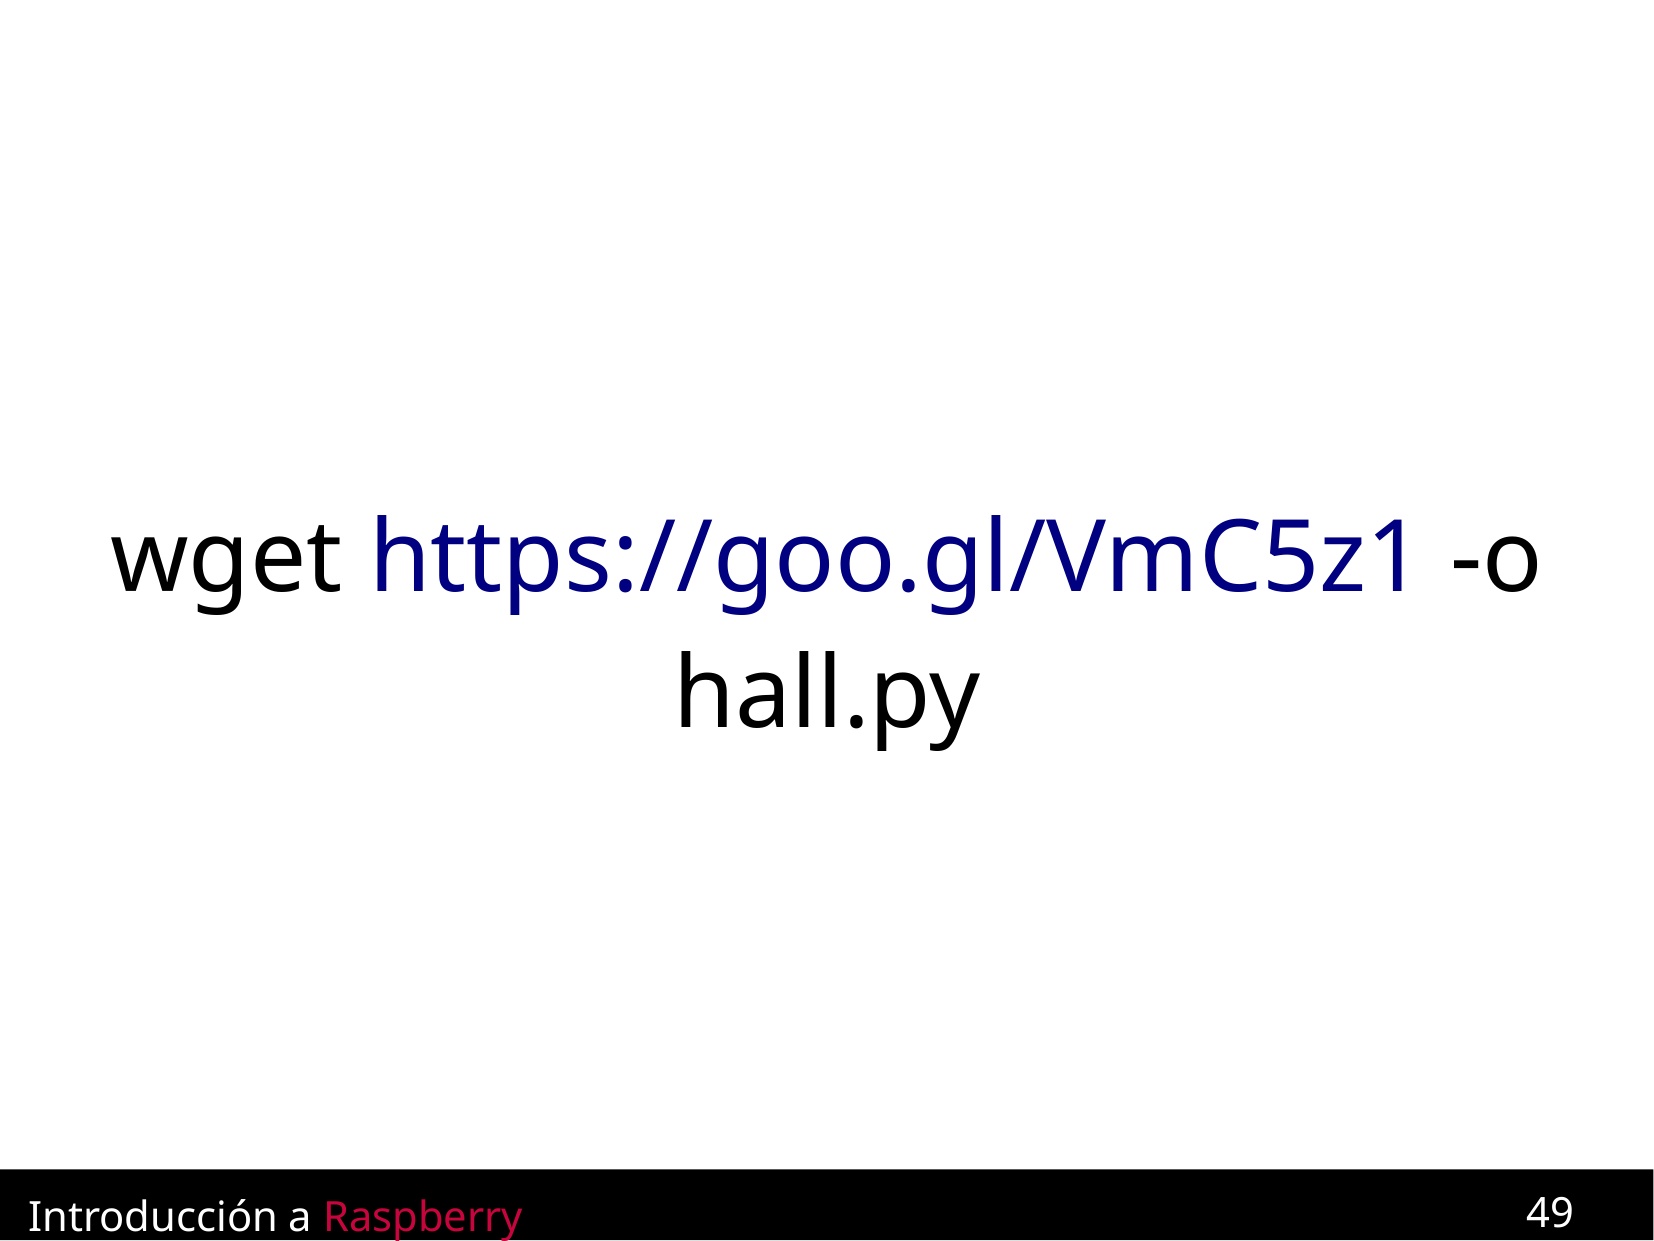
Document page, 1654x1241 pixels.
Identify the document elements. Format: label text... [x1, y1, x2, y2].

text_box [0, 0, 1654, 1241]
text_box Introducción a Raspberry Pi [13, 1179, 556, 1241]
text_box <number> [1521, 1175, 1654, 1241]
title wget https://goo.gl/VmC5z1 -o hall.py [83, 510, 1572, 730]
